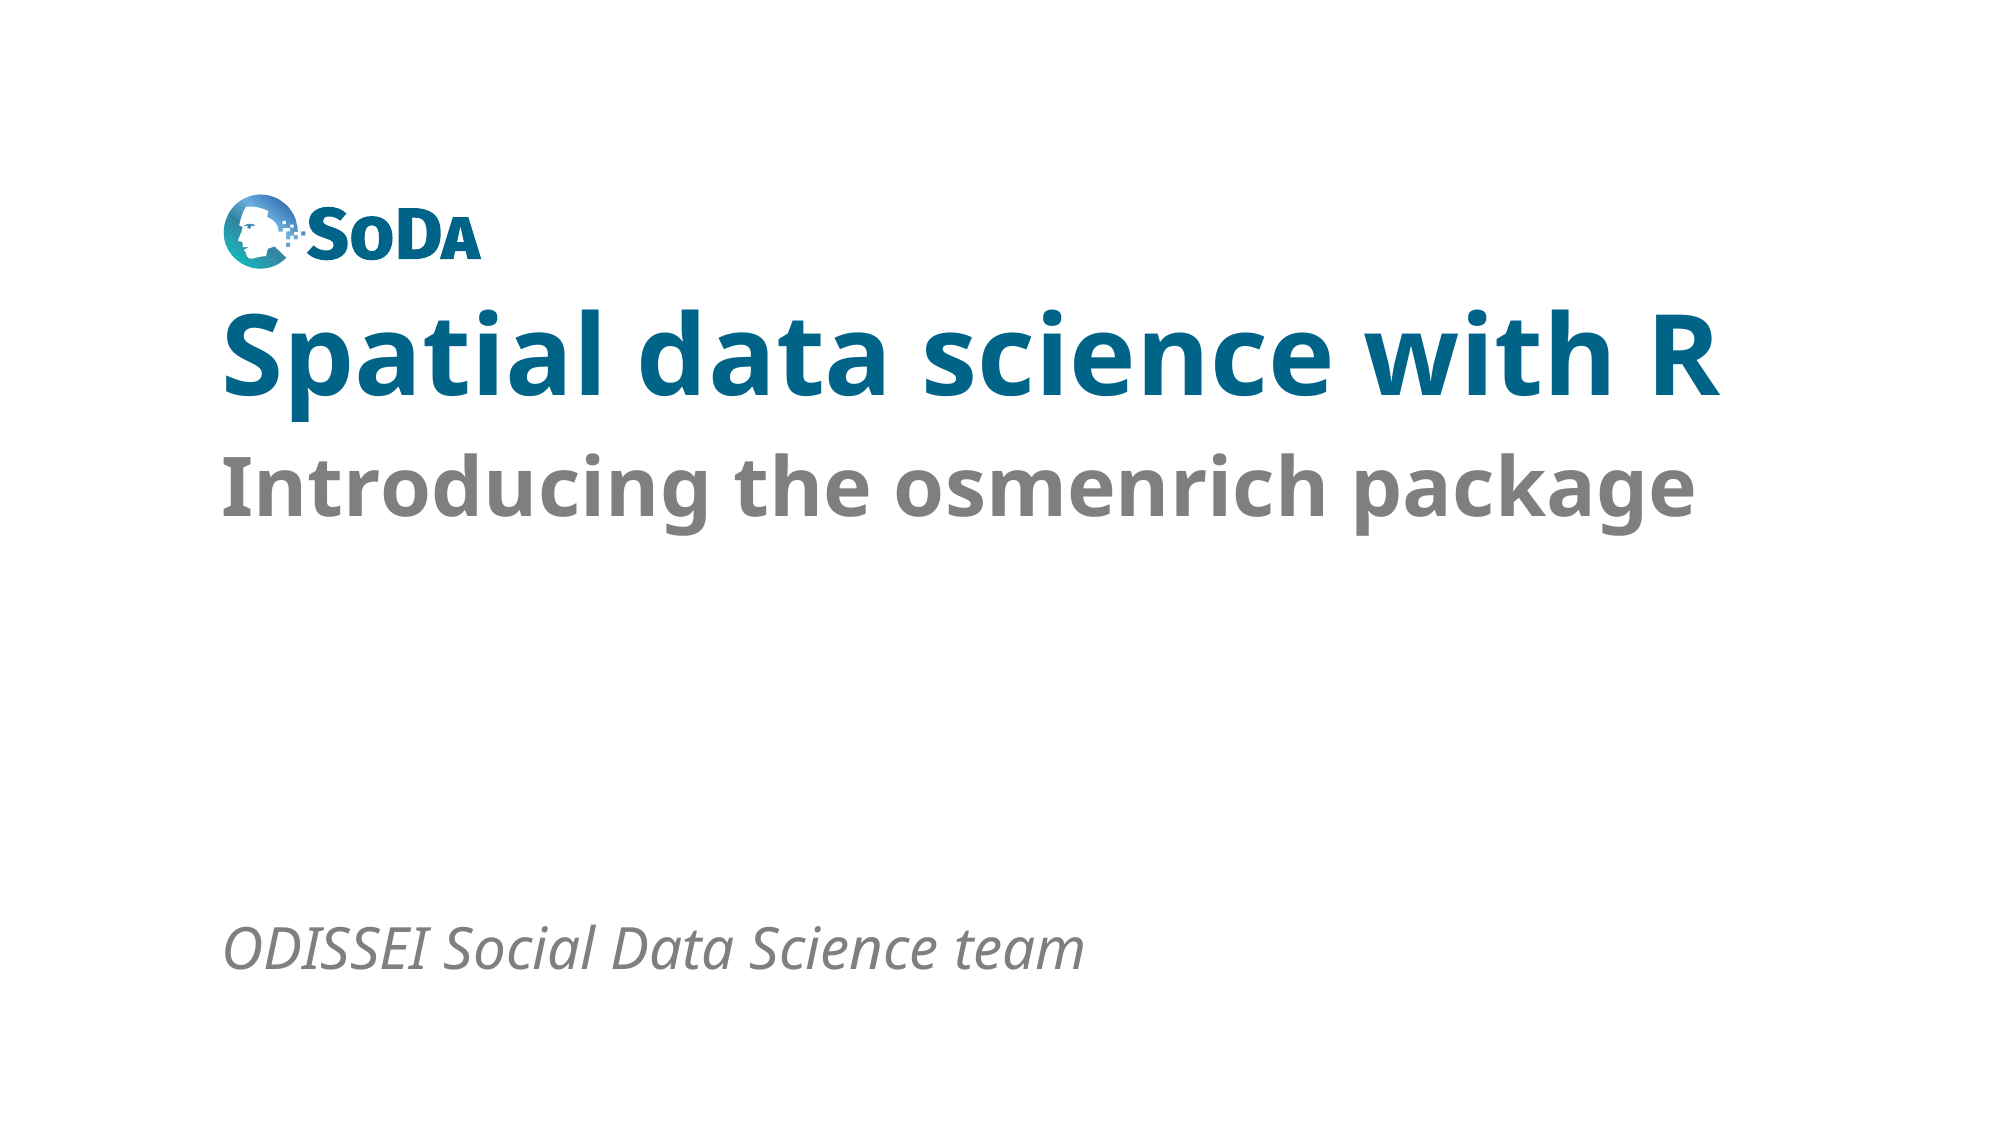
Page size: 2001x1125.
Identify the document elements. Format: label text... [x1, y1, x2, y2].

picture [188, 176, 517, 288]
text_box Spatial data science with R [206, 275, 1794, 427]
text_box ODISSEI Social Data Science team [206, 903, 1415, 990]
text_box Introducing the osmenrich package [206, 427, 1794, 553]
